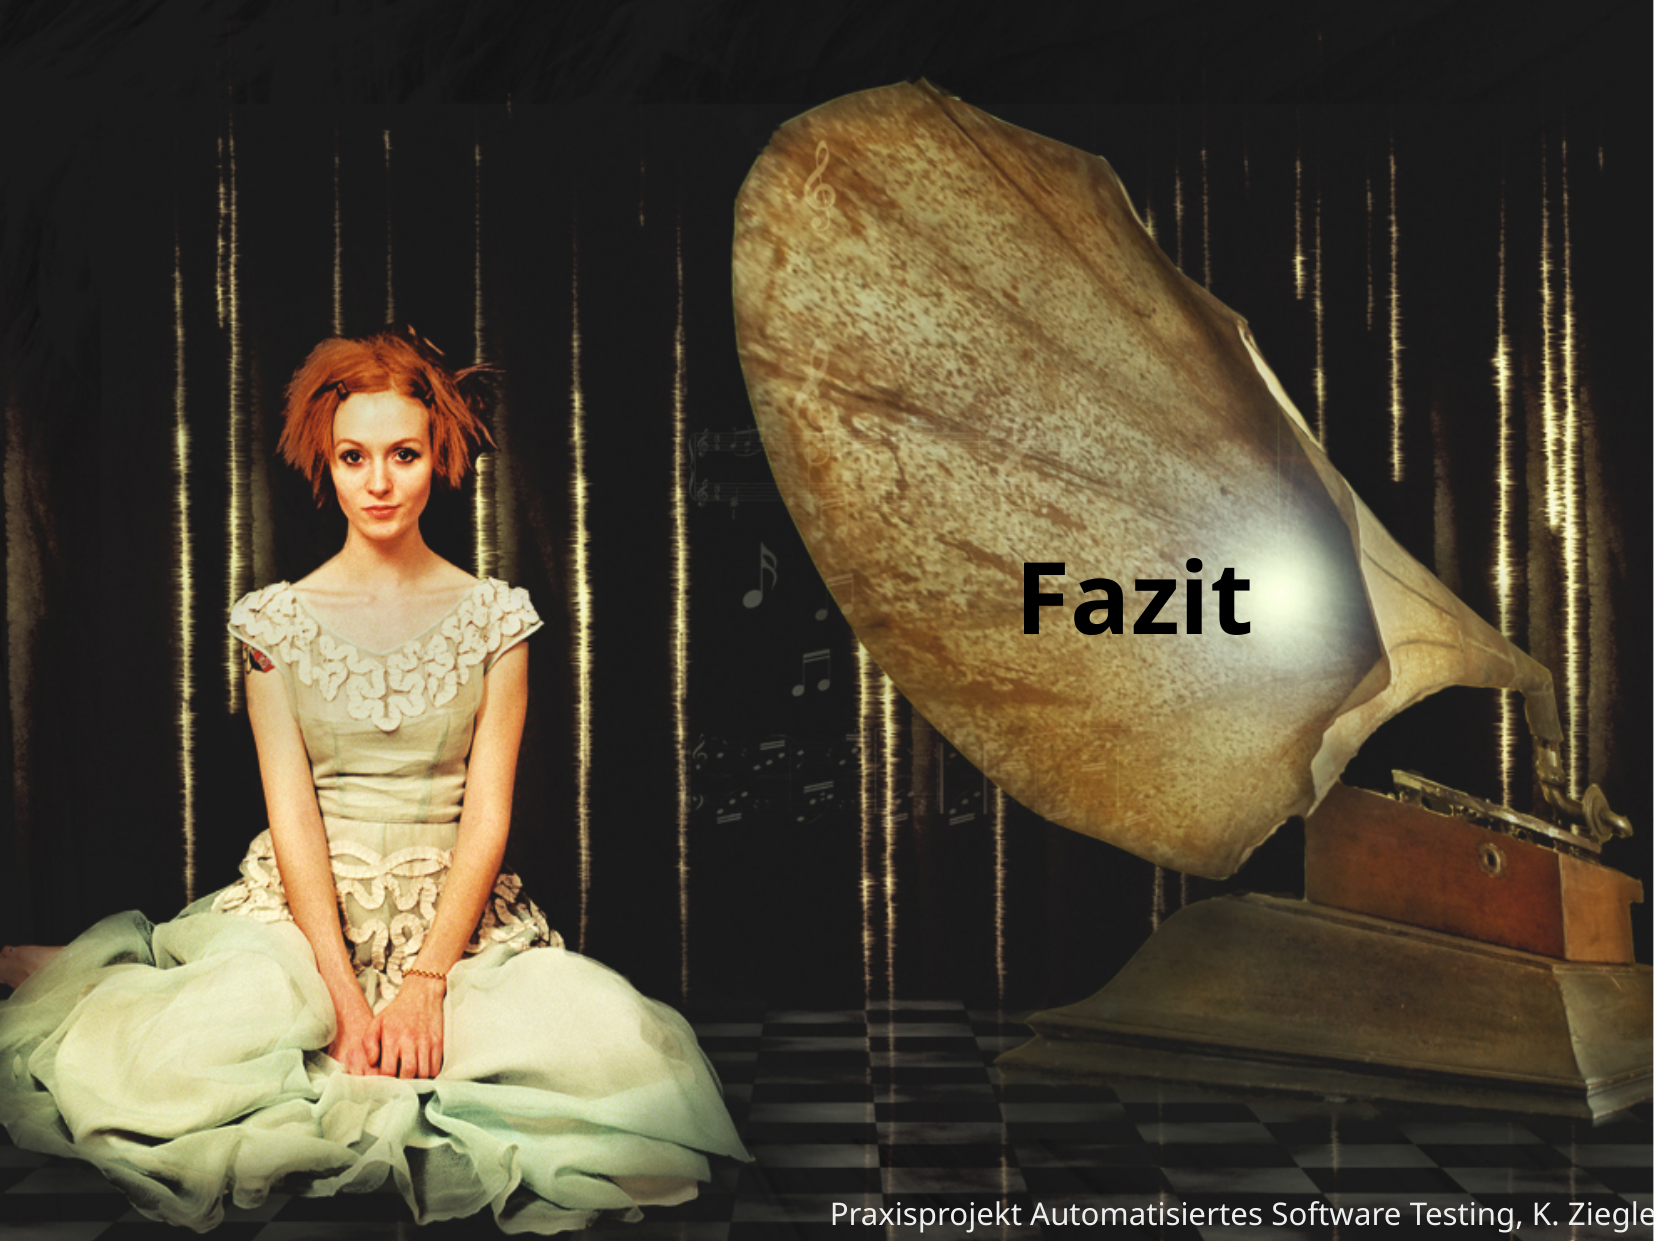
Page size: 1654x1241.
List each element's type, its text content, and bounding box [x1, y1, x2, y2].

text_box Fazit [1001, 519, 1312, 651]
text_box Praxisprojekt Automatisiertes Software Testing, K. Ziegler [814, 1184, 1654, 1241]
picture [0, 0, 1654, 1241]
